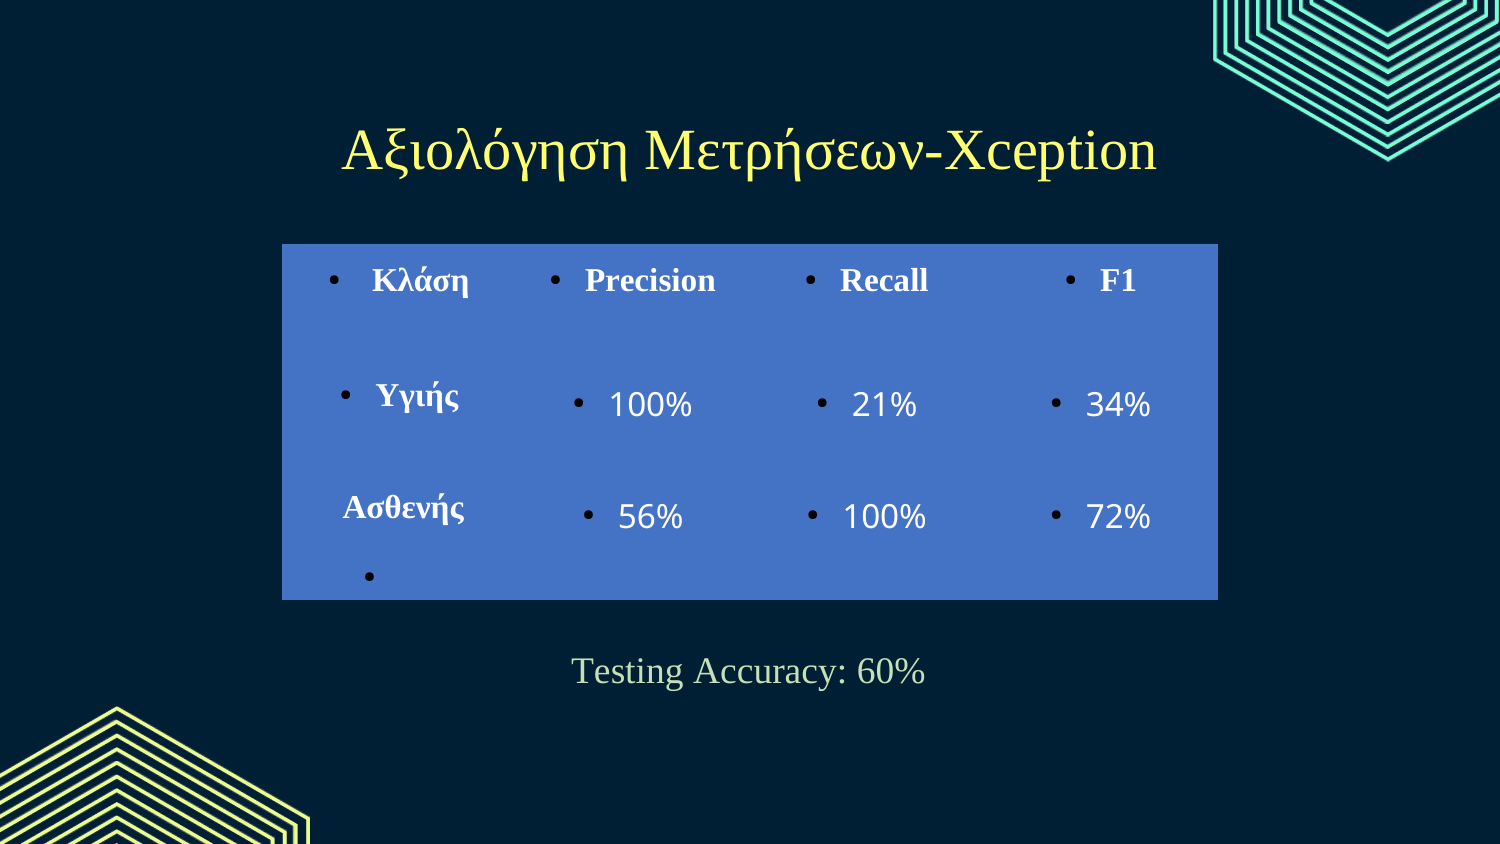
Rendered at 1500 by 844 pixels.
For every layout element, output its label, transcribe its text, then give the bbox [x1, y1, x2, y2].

table_cell 100% [516, 359, 750, 470]
title Αξιολόγηση Μετρήσεων-Xception [113, 96, 1387, 145]
text_box Testing Accuracy: 60% [556, 638, 944, 700]
table_header Recall [750, 244, 984, 359]
table_cell 21% [750, 359, 984, 470]
table_cell 56% [516, 470, 750, 600]
table_header Κλάση [282, 244, 516, 359]
table_cell Υγιής [282, 359, 516, 470]
table_cell 72% [984, 470, 1218, 600]
table_header F1 [984, 244, 1218, 359]
table_cell 34% [984, 359, 1218, 470]
table_cell Ασθενής [282, 470, 516, 600]
table_cell 100% [750, 470, 984, 600]
table_header Precision [516, 244, 750, 359]
